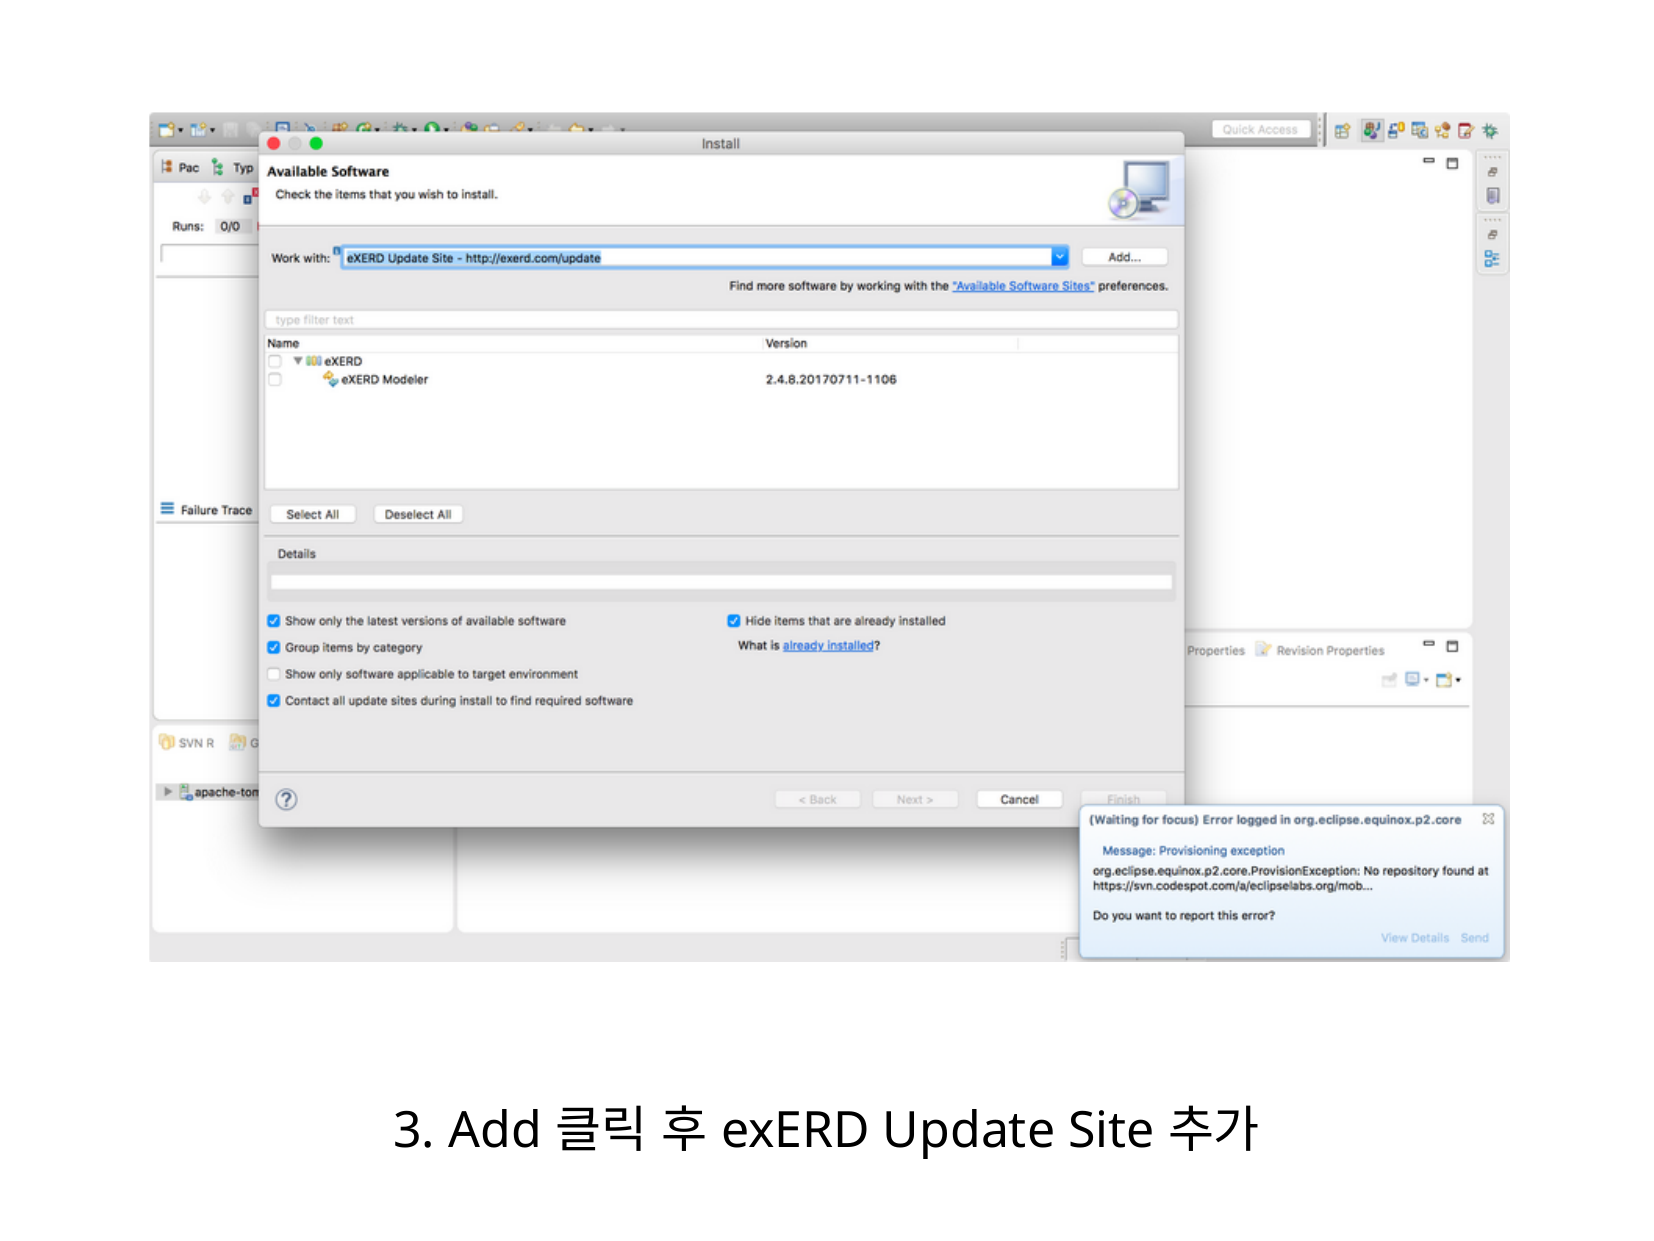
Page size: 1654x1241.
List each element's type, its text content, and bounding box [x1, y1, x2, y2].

picture [148, 108, 1510, 962]
title 3. Add 클릭 후 exERD Update Site 추가 [82, 1017, 1571, 1235]
